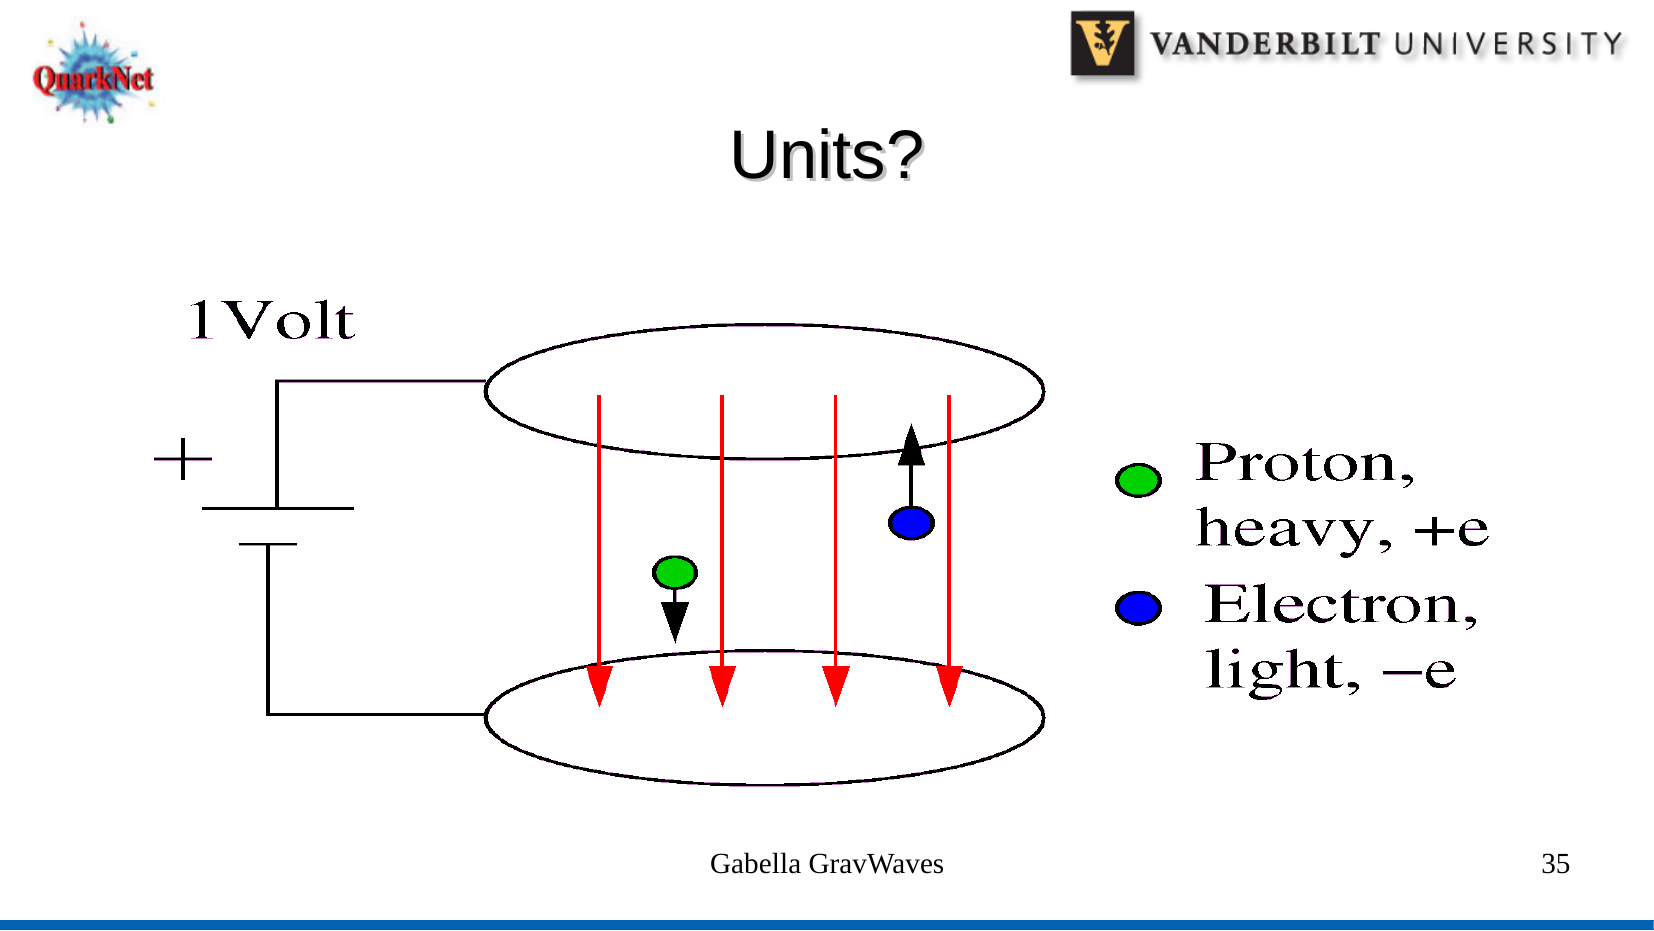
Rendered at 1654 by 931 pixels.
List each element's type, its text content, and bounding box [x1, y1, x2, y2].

title Units? [121, 82, 1534, 227]
picture [150, 297, 1501, 788]
picture [1067, 8, 1637, 91]
picture [19, 16, 166, 135]
